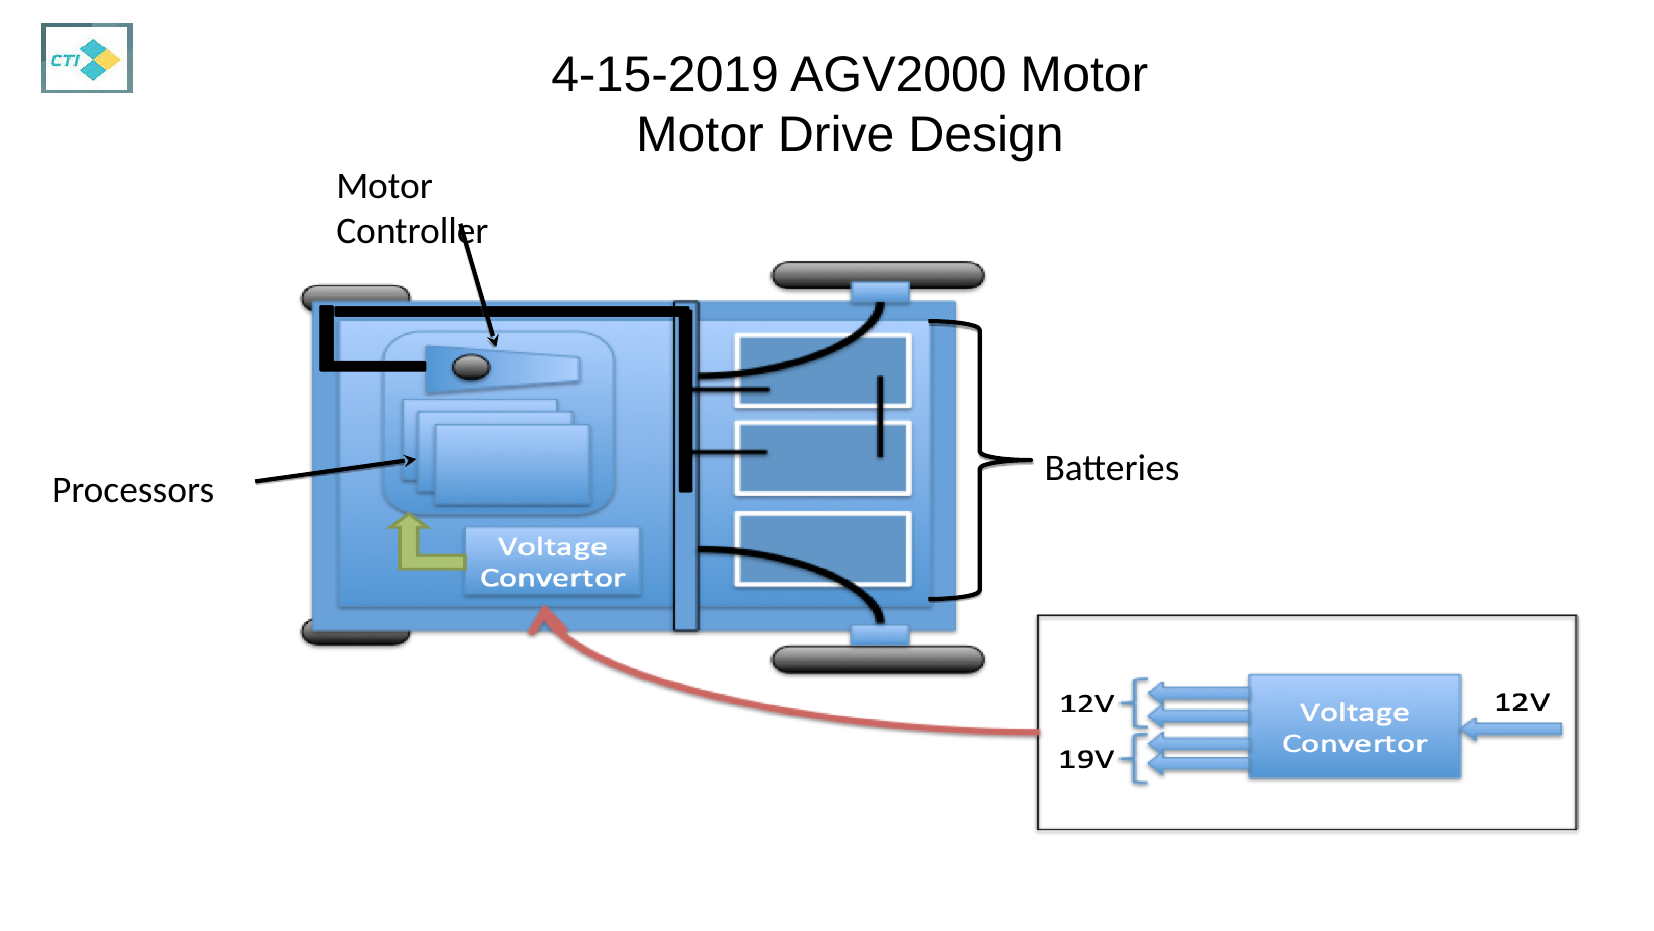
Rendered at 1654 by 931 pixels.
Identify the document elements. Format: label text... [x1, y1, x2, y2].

text_box Batteries [1031, 435, 1271, 485]
text_box 4-15-2019 AGV2000 Motor Motor Drive Design [106, 24, 1594, 180]
picture [248, 203, 1594, 844]
picture [41, 23, 133, 93]
text_box Processors [38, 458, 278, 508]
text_box Motor Controller [322, 154, 562, 241]
